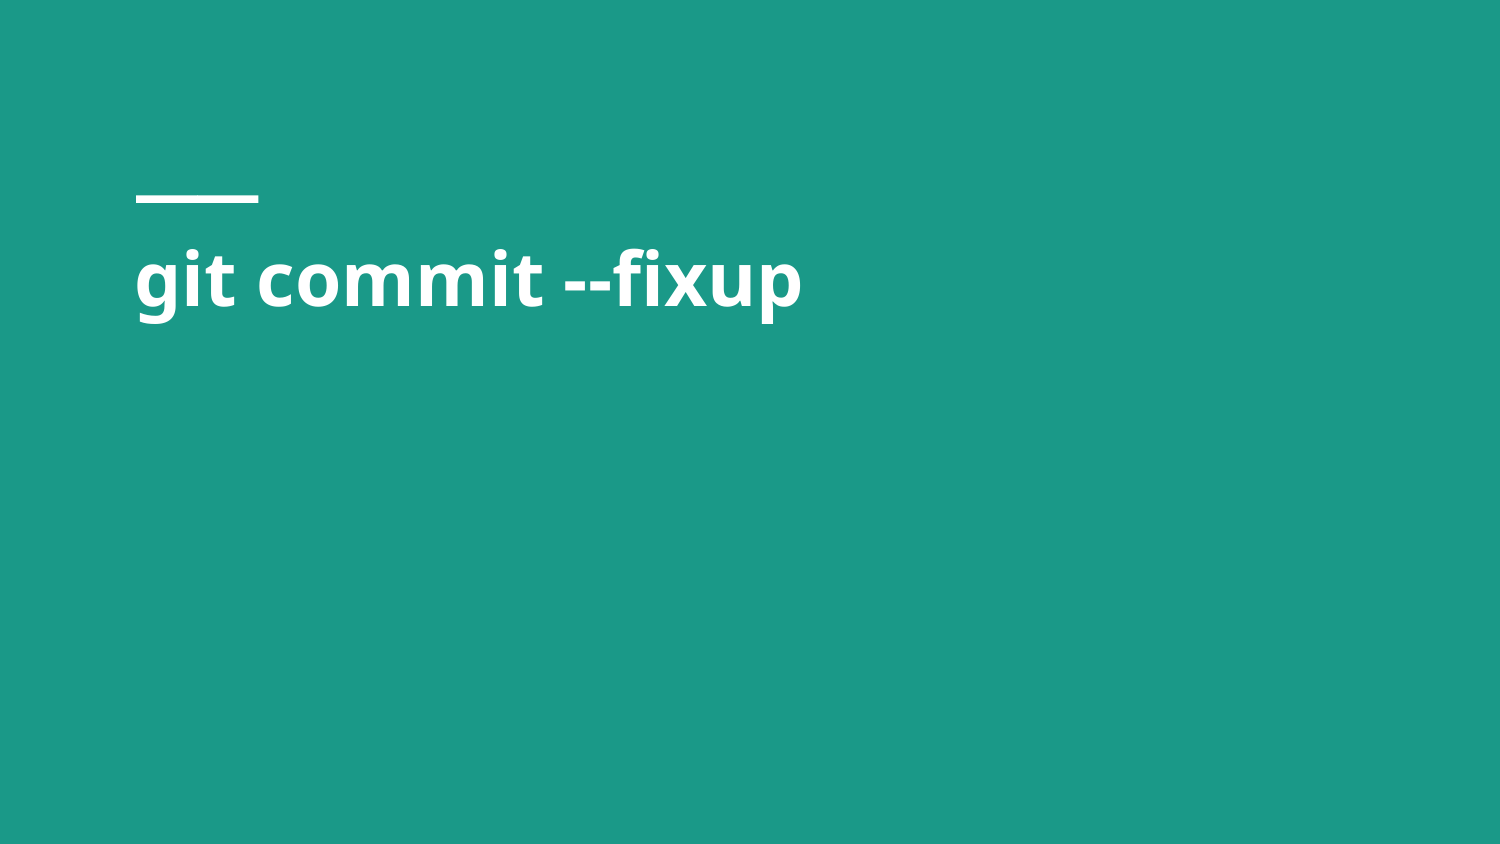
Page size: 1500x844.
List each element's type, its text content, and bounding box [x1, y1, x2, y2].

title git commit --fixup [119, 216, 1381, 466]
